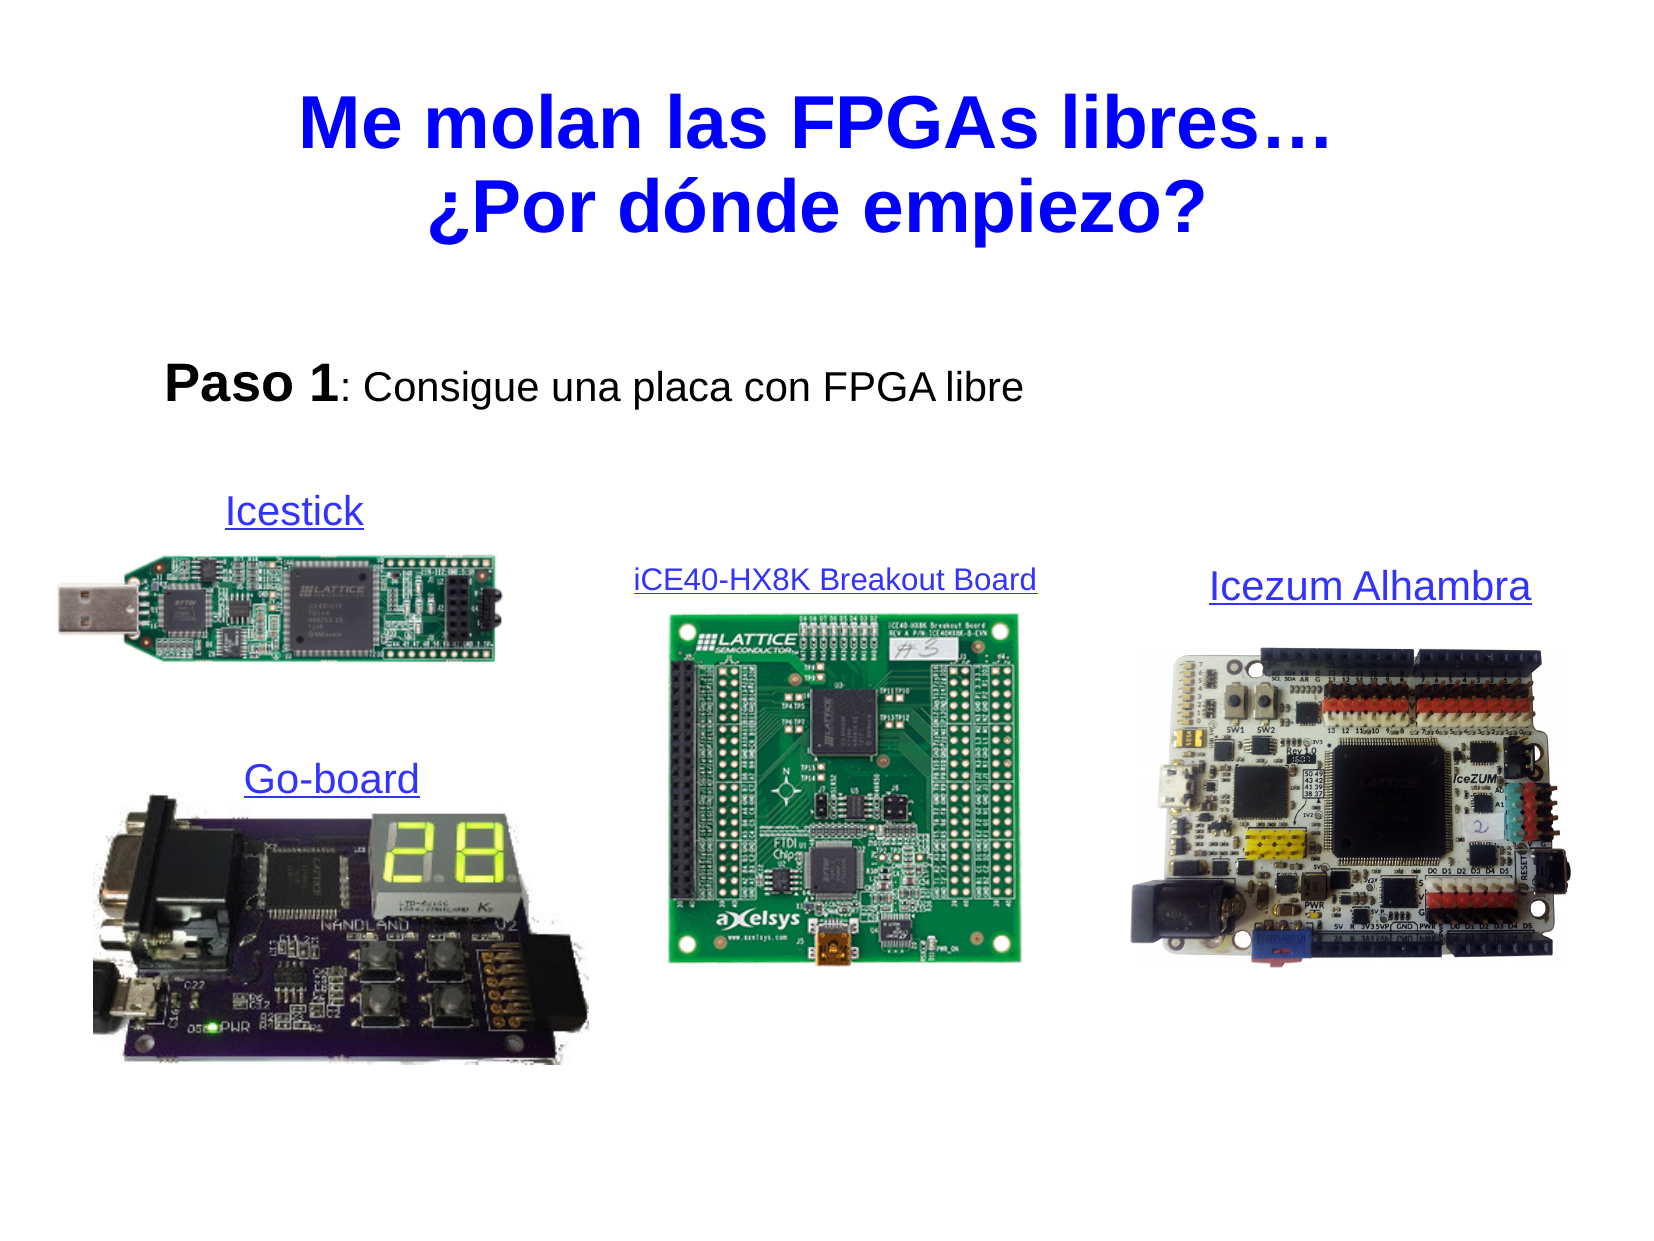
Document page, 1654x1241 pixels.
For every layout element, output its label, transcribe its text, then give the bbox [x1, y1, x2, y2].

picture [667, 612, 1026, 976]
picture [45, 541, 514, 676]
text_box Paso 1: Consigue una placa con FPGA libre [150, 345, 1276, 421]
picture [1128, 644, 1574, 970]
text_box iCE40-HX8K Breakout Board [618, 555, 1056, 612]
text_box Icestick [210, 480, 380, 542]
text_box Me molan las FPGAs libres… ¿Por dónde empiezo? [90, 73, 1546, 257]
text_box Icezum Alhambra [1194, 555, 1559, 632]
text_box Go-board [228, 748, 436, 811]
picture [93, 779, 589, 1066]
text_box [738, 571, 1194, 632]
